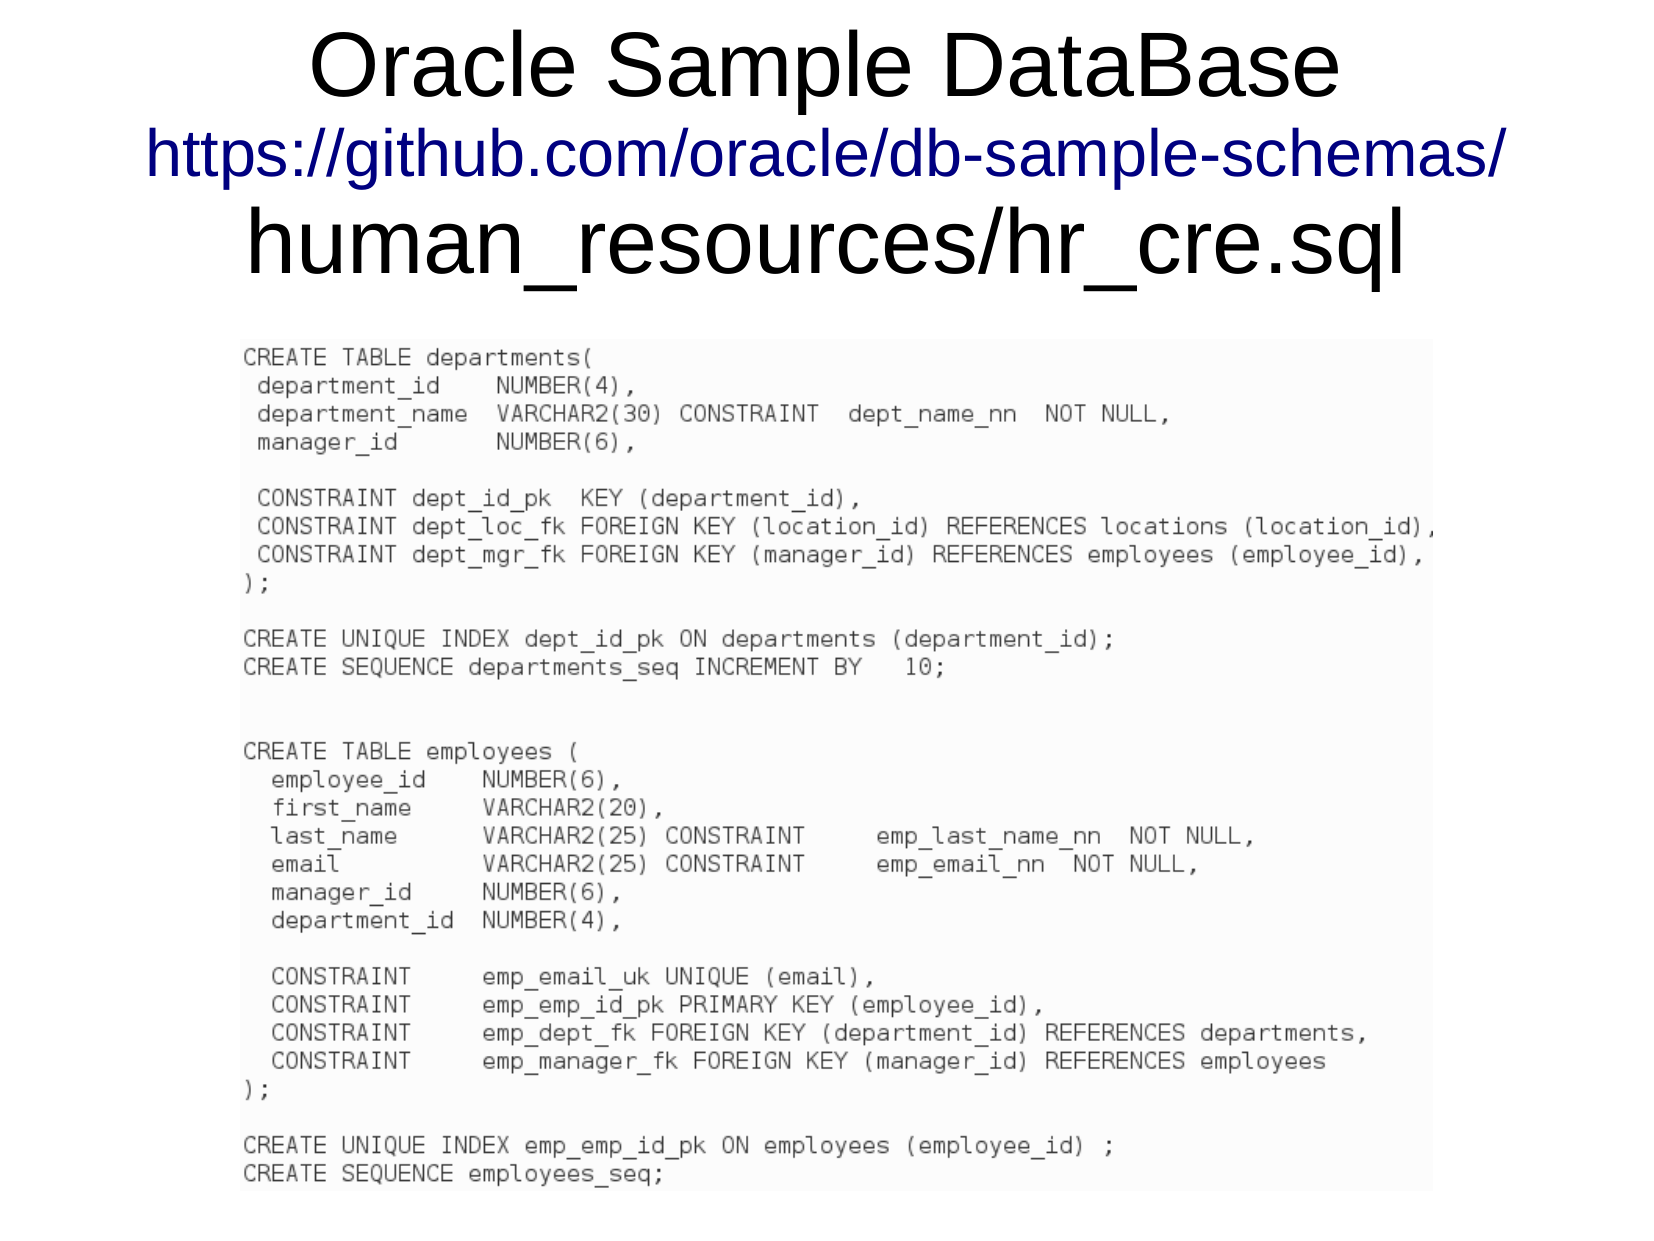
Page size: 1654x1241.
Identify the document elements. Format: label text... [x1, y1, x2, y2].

picture [240, 339, 1433, 1191]
title Oracle Sample DataBase https://github.com/oracle/db-sample-schemas/human_resources/hr_cre.sql [82, 13, 1571, 293]
